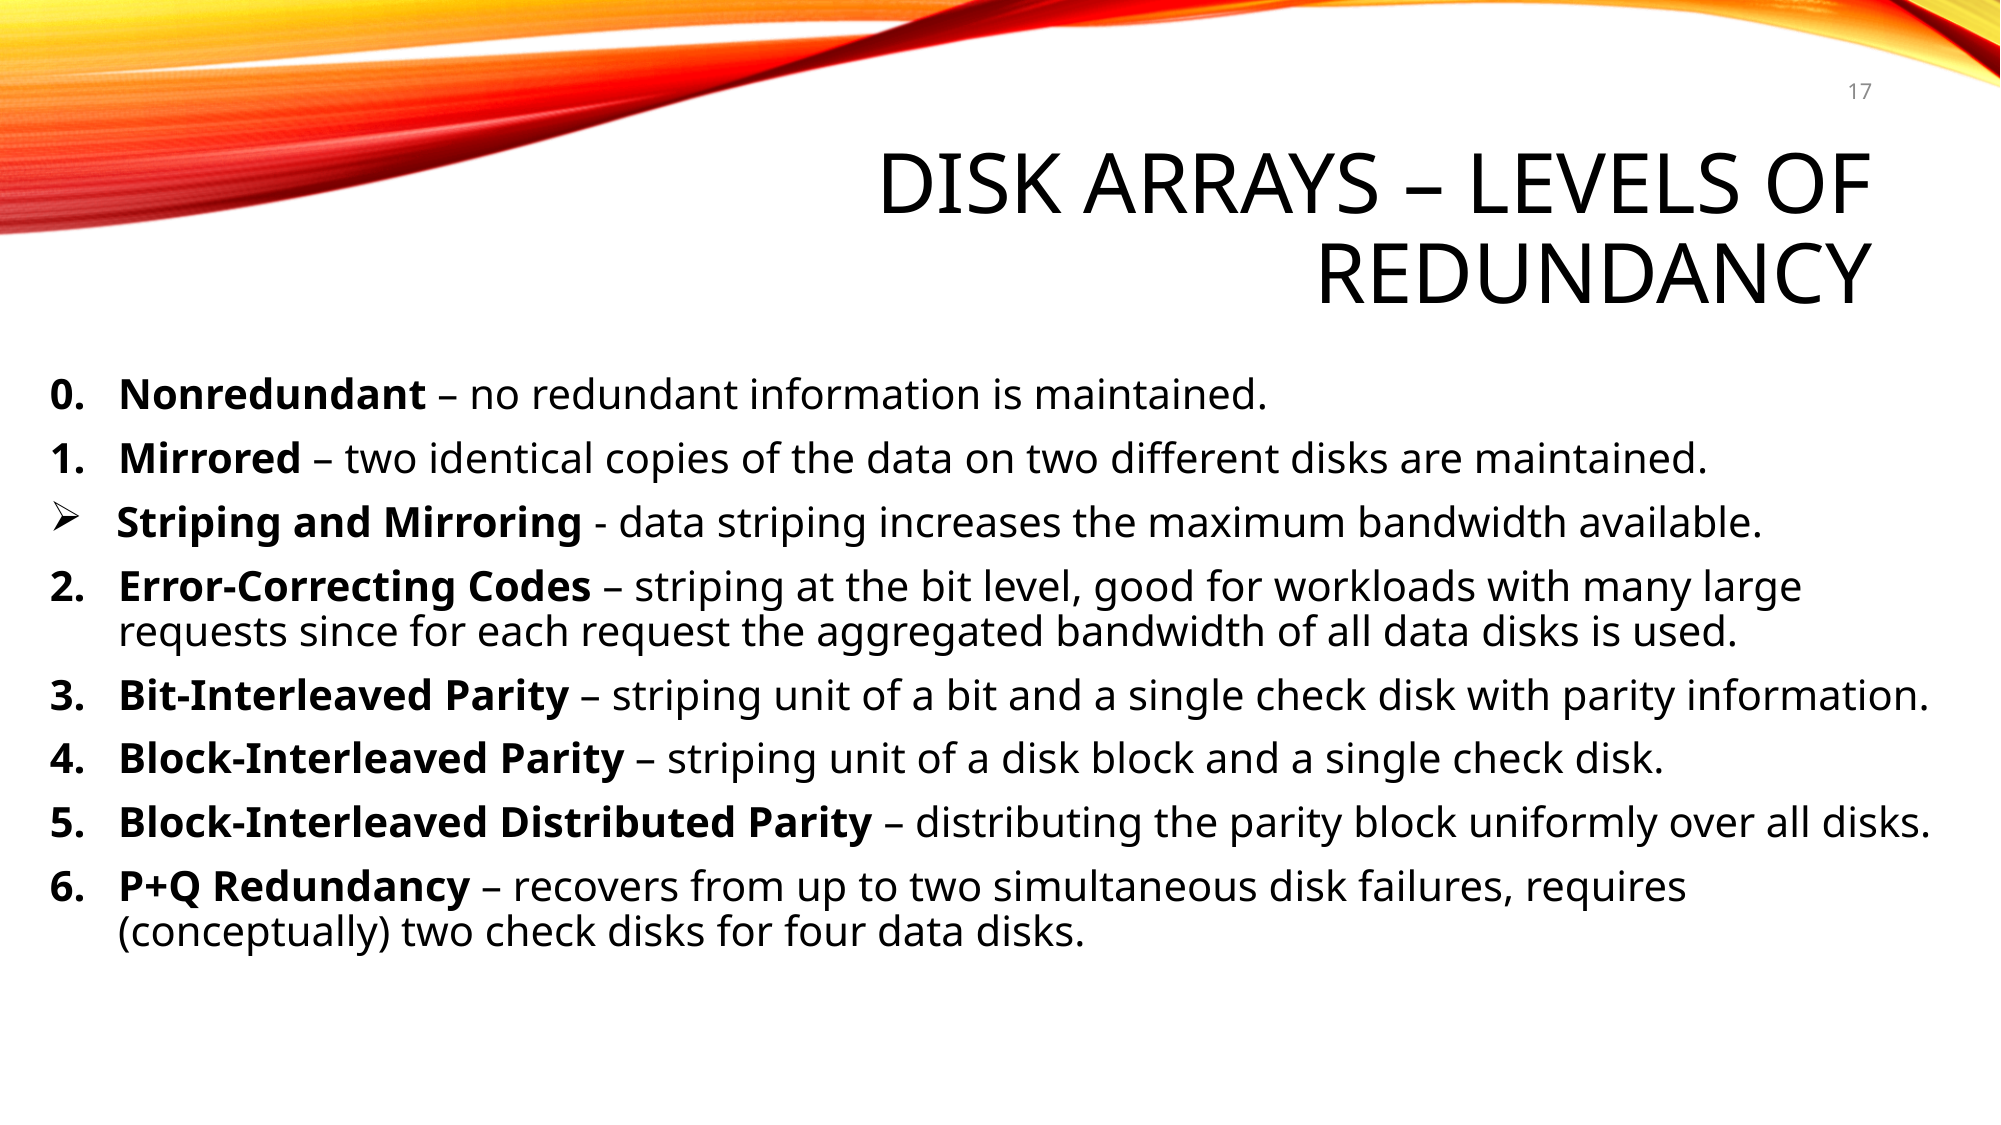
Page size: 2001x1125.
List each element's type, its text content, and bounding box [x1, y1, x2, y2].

picture [0, 0, 2000, 237]
list 0. Nonredundant – no redundant information is maintained. Mirrored – two identical copies of the data on two different disks are maintained. Striping and Mirroring - data striping increases the maximum bandwidth available. Error-Correcting Codes – striping at the bit level, good for workloads with many large requests since for each request the aggregated bandwidth of all data disks is used. Bit-Interleaved Parity – striping unit of a bit and a single check disk with parity information. Block-Interleaved Parity – striping unit of a disk block and a single check disk. Block-Interleaved Distributed Parity – distributing the parity block uniformly over all disks. P+Q Redundancy – recovers from up to two simultaneous disk failures, requires (conceptually) two check disks for four data disks. [34, 366, 1967, 1027]
title Disk arrays – levels of redundancy [340, 125, 1888, 338]
slide_number <number> [1437, 62, 1888, 123]
